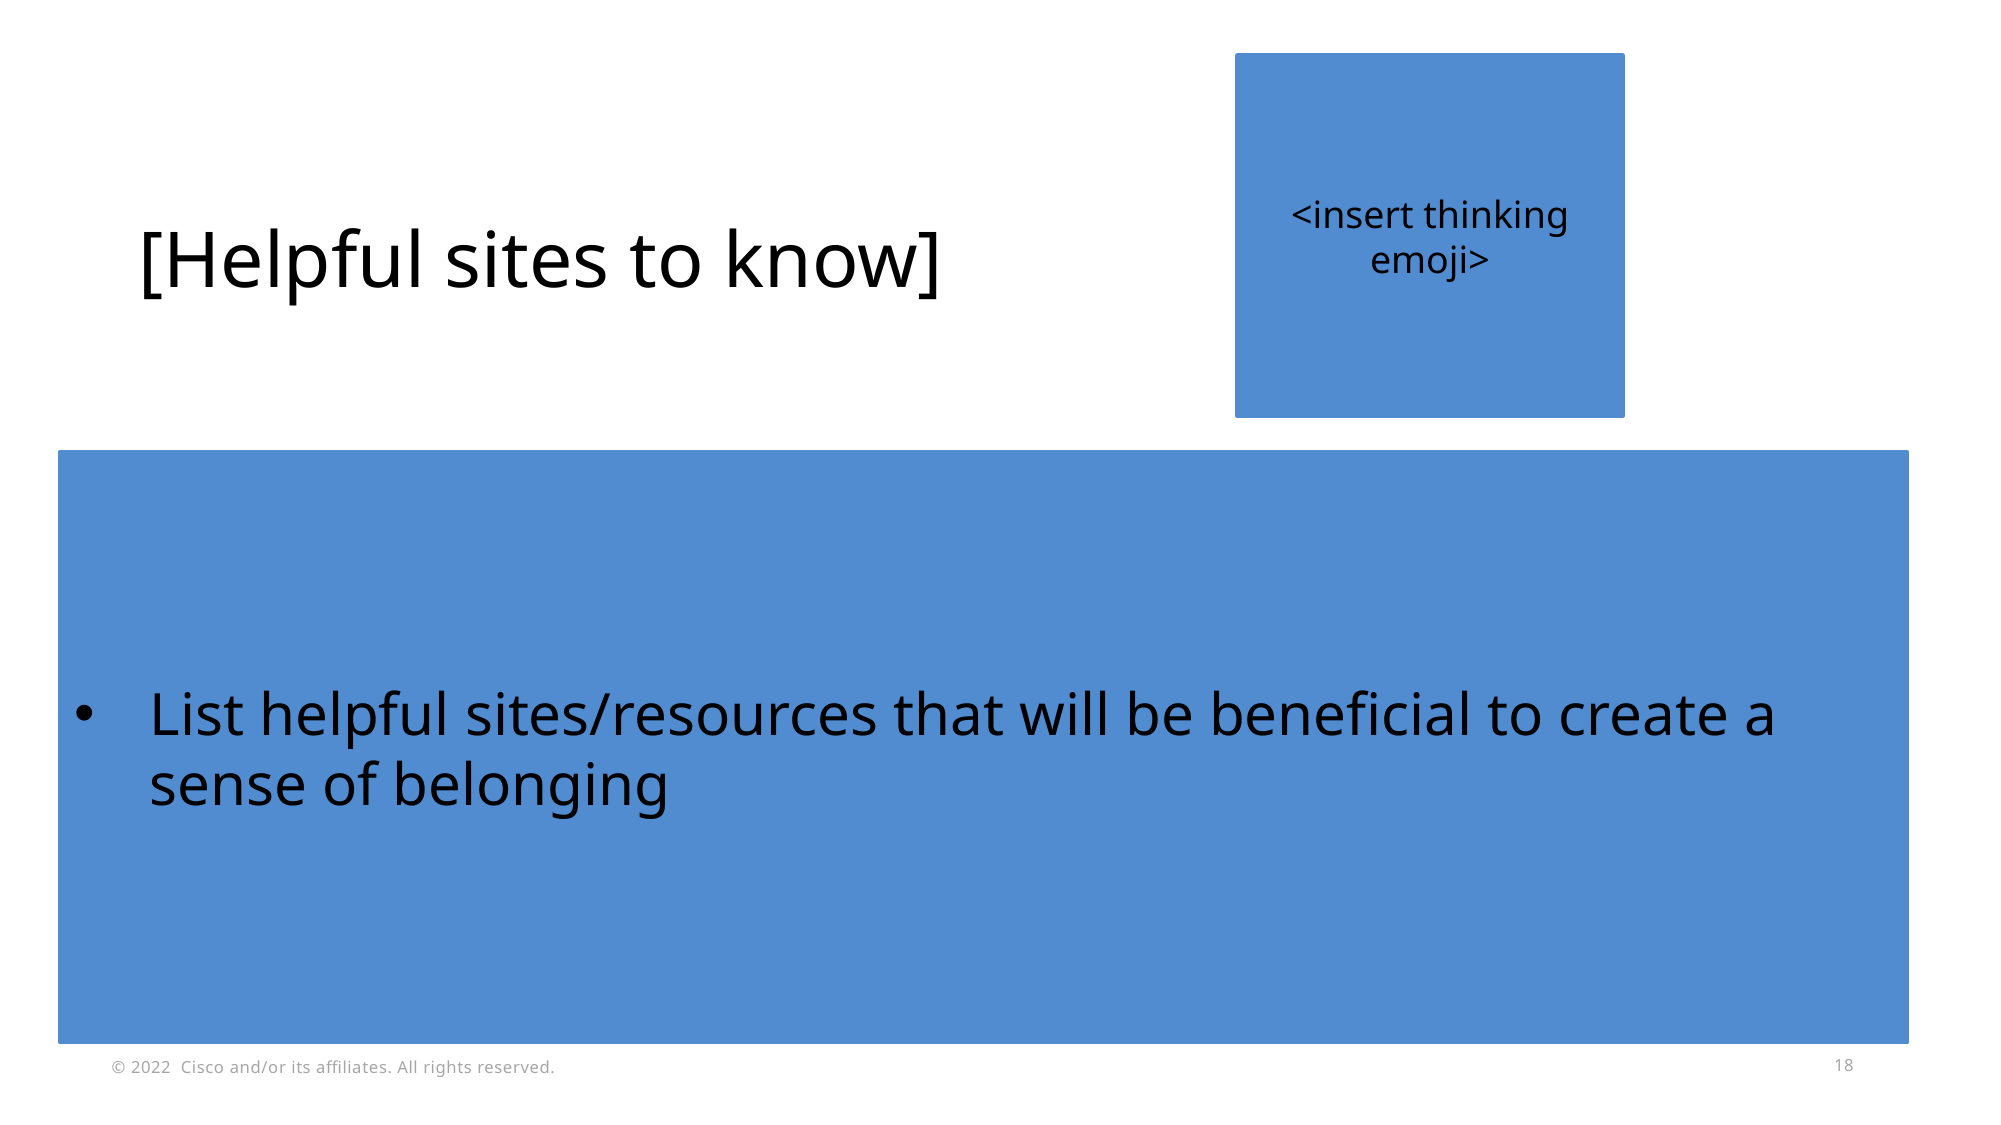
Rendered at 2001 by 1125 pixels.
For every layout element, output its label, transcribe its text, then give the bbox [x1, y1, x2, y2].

title [Helpful sites to know] [123, 192, 1237, 338]
text_box <insert thinking emoji> [1237, 55, 1623, 417]
text_box List helpful sites/resources that will be beneficial to create a sense of belonging [59, 451, 1907, 1043]
